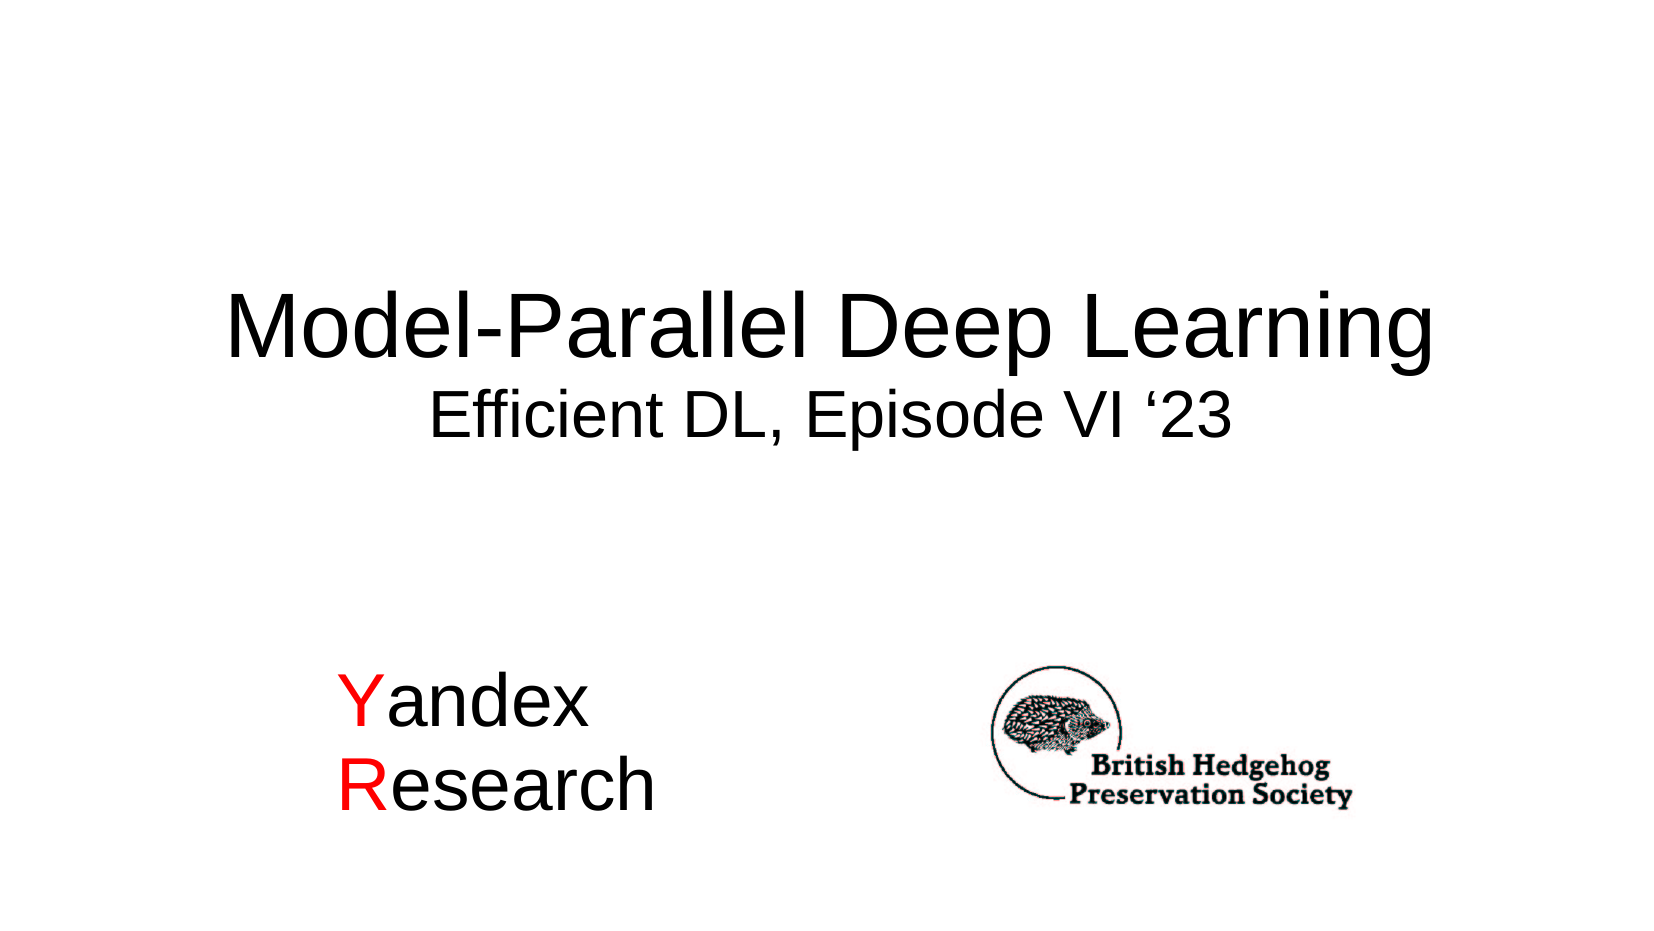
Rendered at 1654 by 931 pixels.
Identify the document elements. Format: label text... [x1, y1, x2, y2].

picture [933, 602, 1514, 931]
text_box Yandex Research [321, 651, 800, 872]
text_box Model-Parallel Deep Learning Efficient DL, Episode VI ‘23 [0, 157, 1654, 569]
